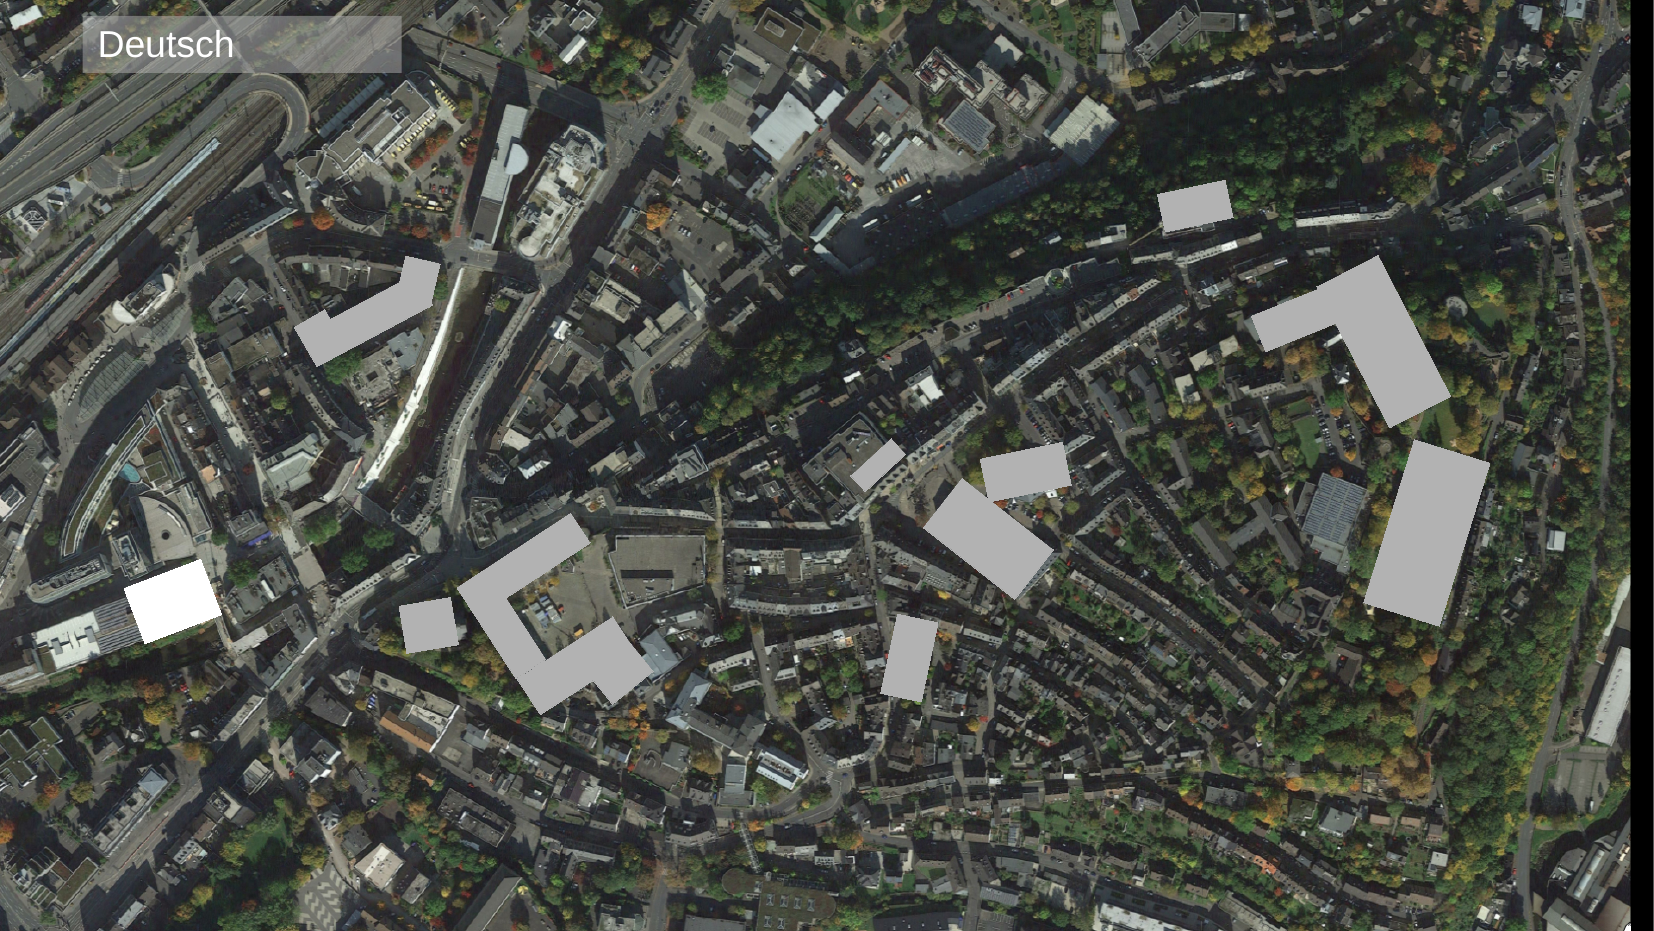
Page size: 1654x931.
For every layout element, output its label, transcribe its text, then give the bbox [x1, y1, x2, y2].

text_box [457, 513, 654, 715]
text_box Deutsch [82, 15, 402, 73]
text_box [850, 438, 906, 492]
text_box [880, 614, 938, 702]
text_box [1157, 180, 1234, 232]
text_box [399, 597, 459, 654]
text_box [1363, 439, 1490, 627]
text_box [294, 256, 441, 367]
text_box [923, 442, 1072, 600]
text_box [1251, 255, 1451, 428]
text_box [124, 559, 222, 644]
picture [0, 0, 1654, 931]
